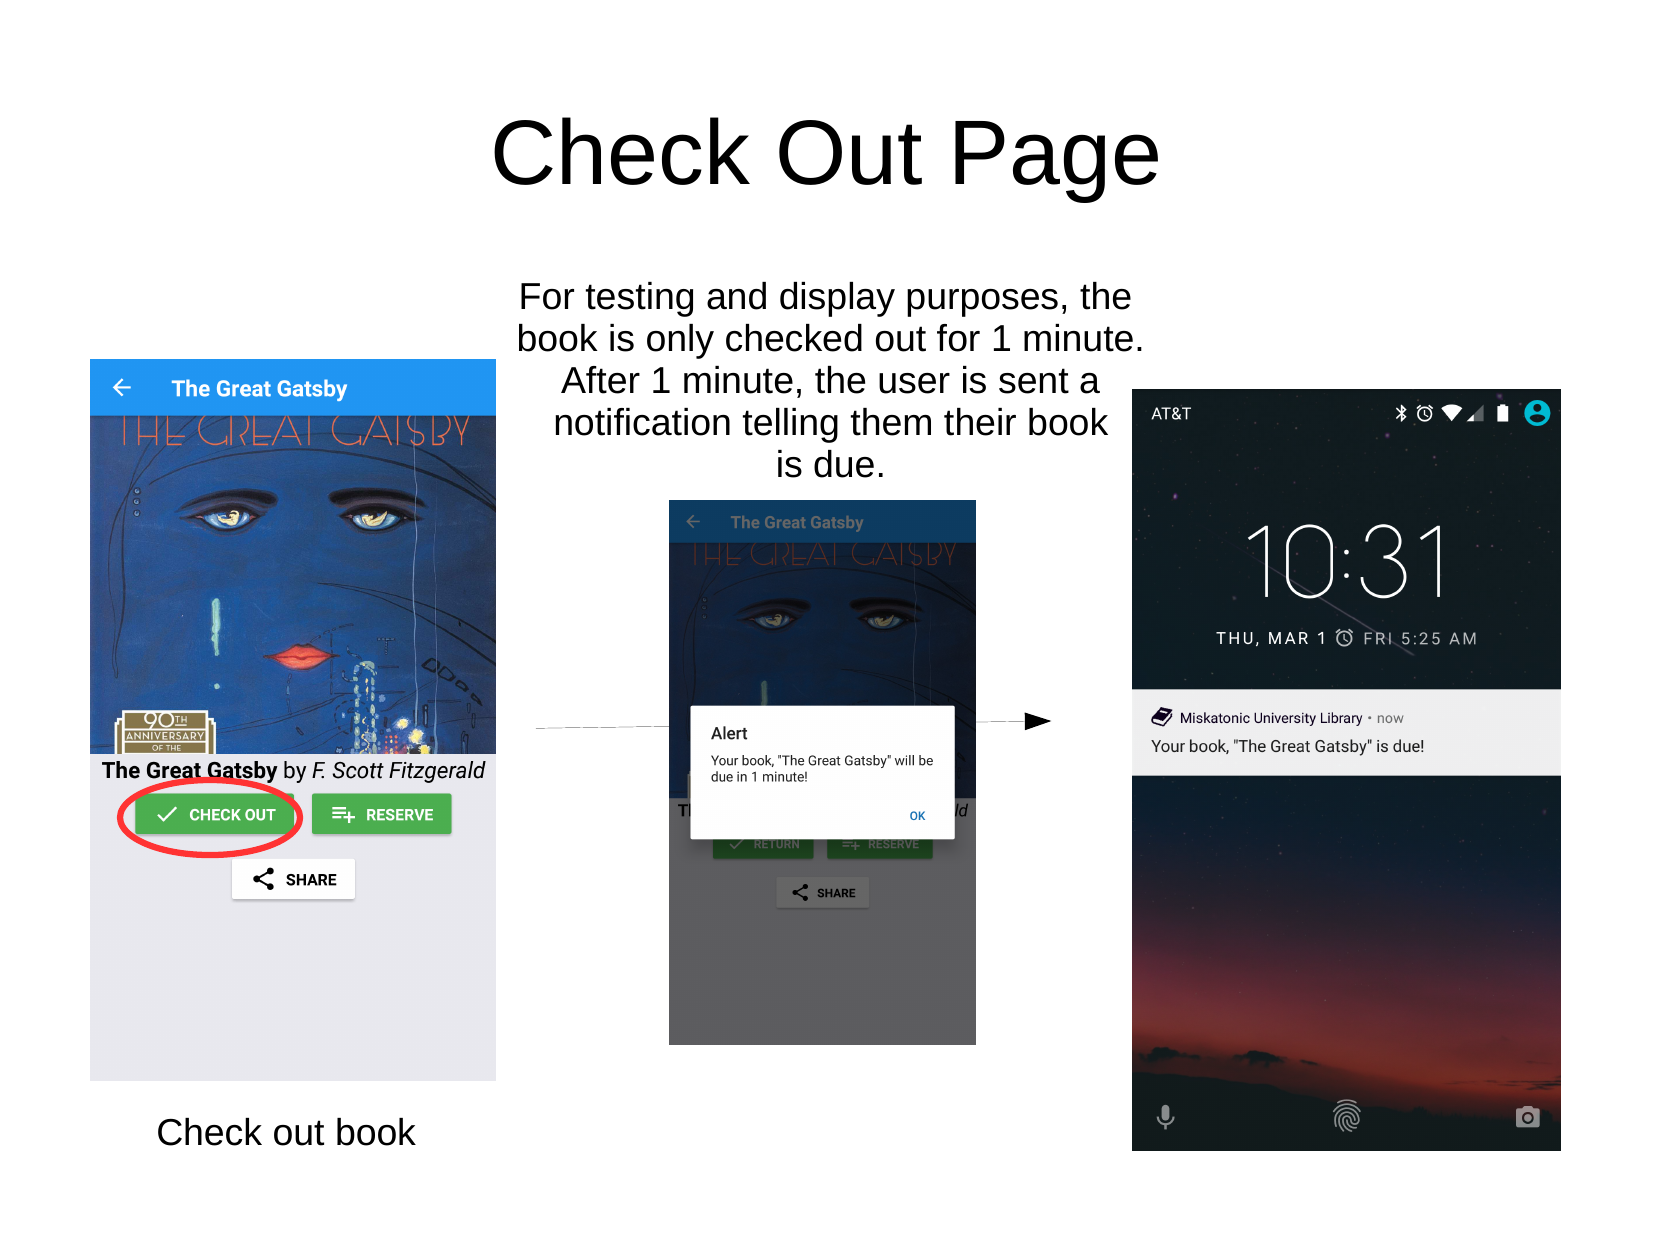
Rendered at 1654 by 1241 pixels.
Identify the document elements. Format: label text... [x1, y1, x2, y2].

picture [1132, 389, 1561, 1151]
title Check Out Page [82, 49, 1571, 257]
picture [669, 500, 976, 1045]
text_box Check out book [141, 1103, 432, 1161]
text_box For testing and display purposes, the book is only checked out for 1 minute. After 1 minute, the user is sent a notification telling them their book is due. [501, 268, 1161, 493]
picture [90, 359, 496, 1081]
